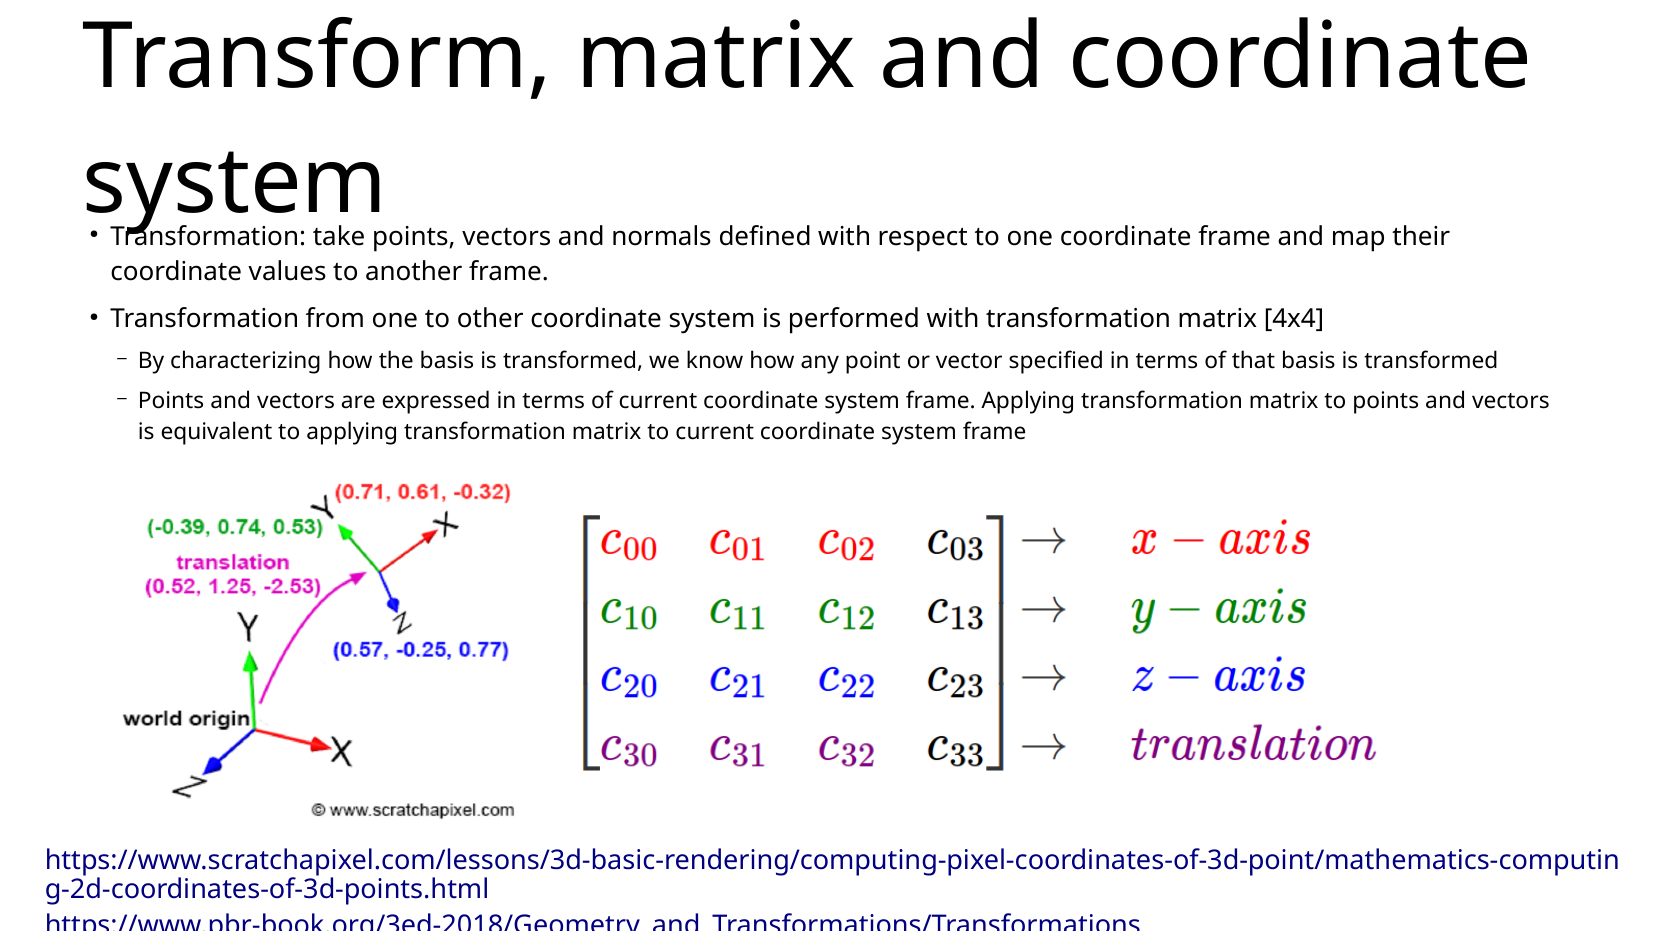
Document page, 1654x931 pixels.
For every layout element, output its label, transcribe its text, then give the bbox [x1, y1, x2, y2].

list Transformation: take points, vectors and normals defined with respect to one coordinate frame and map their coordinate values to another frame. Transformation from one to other coordinate system is performed with transformation matrix [4x4] By characterizing how the basis is transformed, we know how any point or vector specified in terms of that basis is transformed Points and vectors are expressed in terms of current coordinate system frame. Applying transformation matrix to points and vectors is equivalent to applying transformation matrix to current coordinate system frame [82, 217, 1571, 451]
title Transform, matrix and coordinate system [82, 37, 1571, 193]
picture [575, 509, 1411, 781]
picture [105, 479, 519, 826]
text_box https://www.scratchapixel.com/lessons/3d-basic-rendering/computing-pixel-coordinates-of-3d-point/mathematics-computing-2d-coordinates-of-3d-points.html https://www.pbr-book.org/3ed-2018/Geometry_and_Transformations/Transformations [30, 833, 1639, 916]
